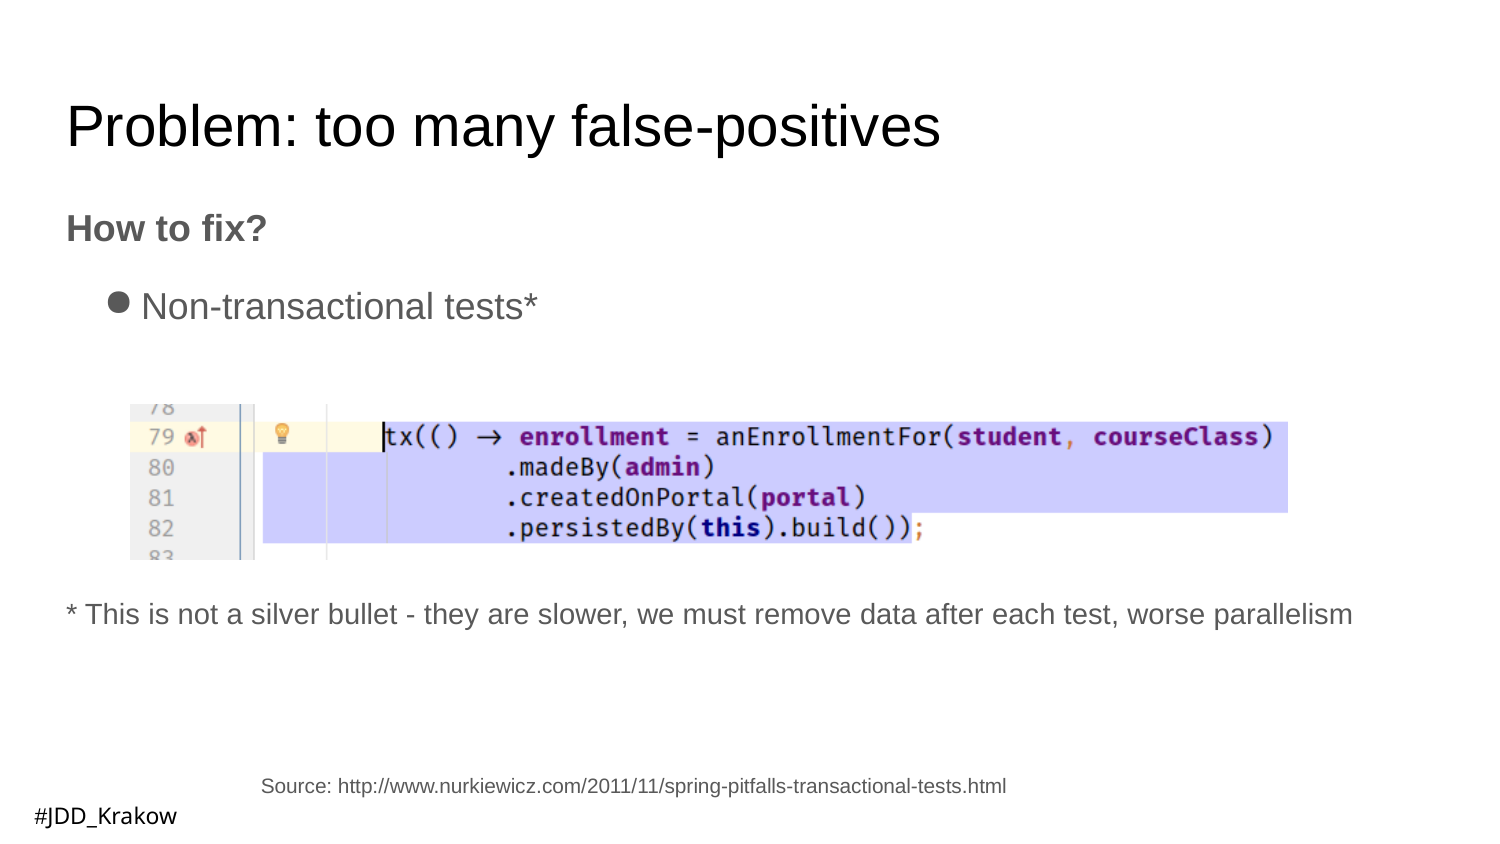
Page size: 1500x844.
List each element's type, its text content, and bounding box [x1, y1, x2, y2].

title Problem: too many false-positives [51, 72, 1449, 167]
text_box #JDD_Krakow [0, 786, 247, 844]
list How to fix? Non-transactional tests* * This is not a silver bullet - they are slower, we must remove data after each test, worse parallelism [51, 189, 1449, 750]
list Source: http://www.nurkiewicz.com/2011/11/spring-pitfalls-transactional-tests.html [245, 758, 1255, 822]
picture [130, 404, 1288, 560]
